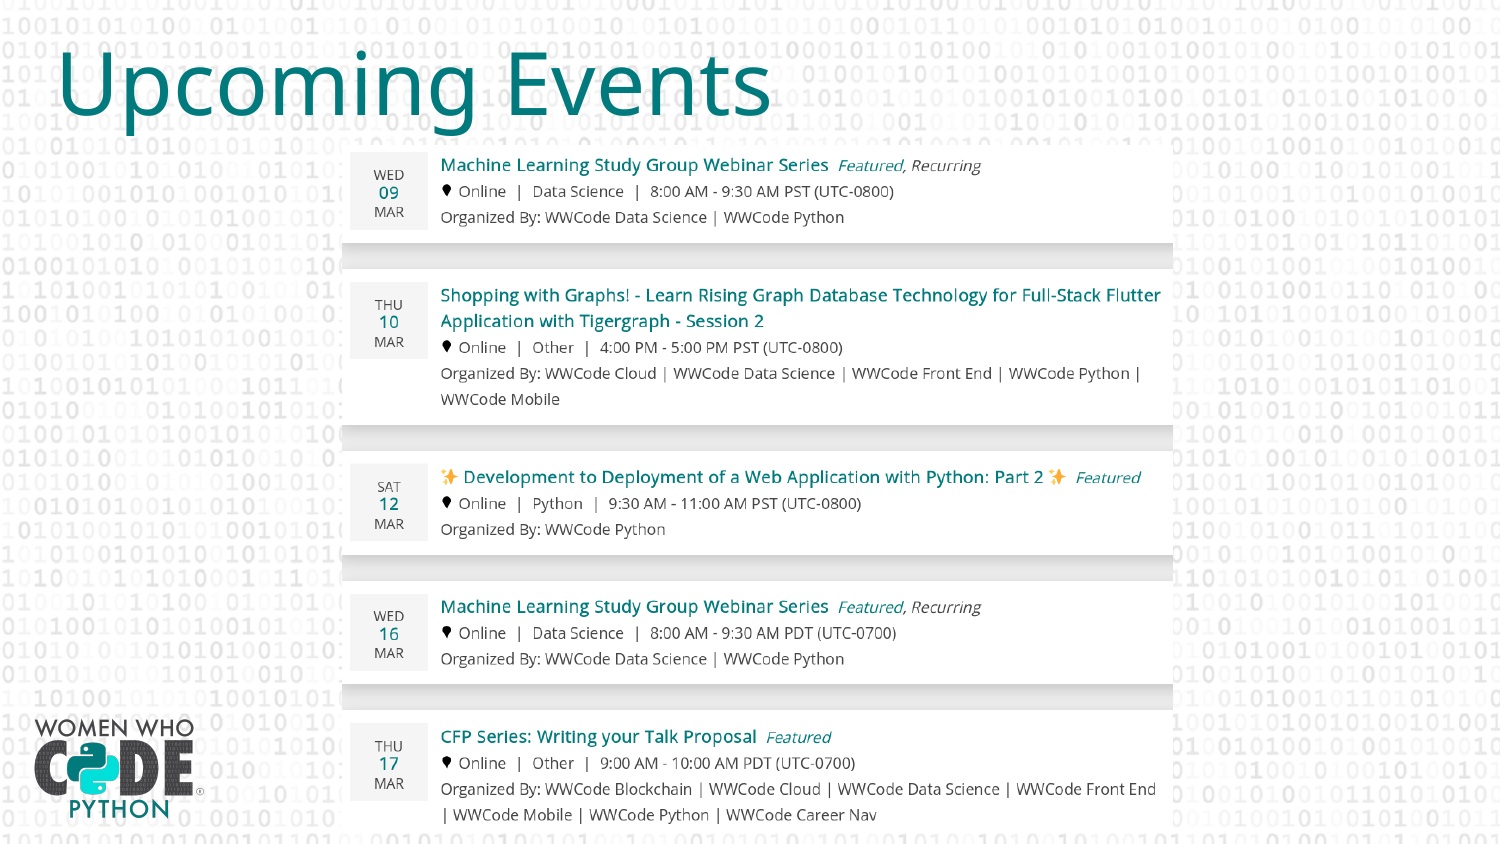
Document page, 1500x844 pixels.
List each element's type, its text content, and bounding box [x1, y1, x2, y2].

picture [0, 0, 1500, 844]
text_box Upcoming Events [40, 13, 871, 154]
